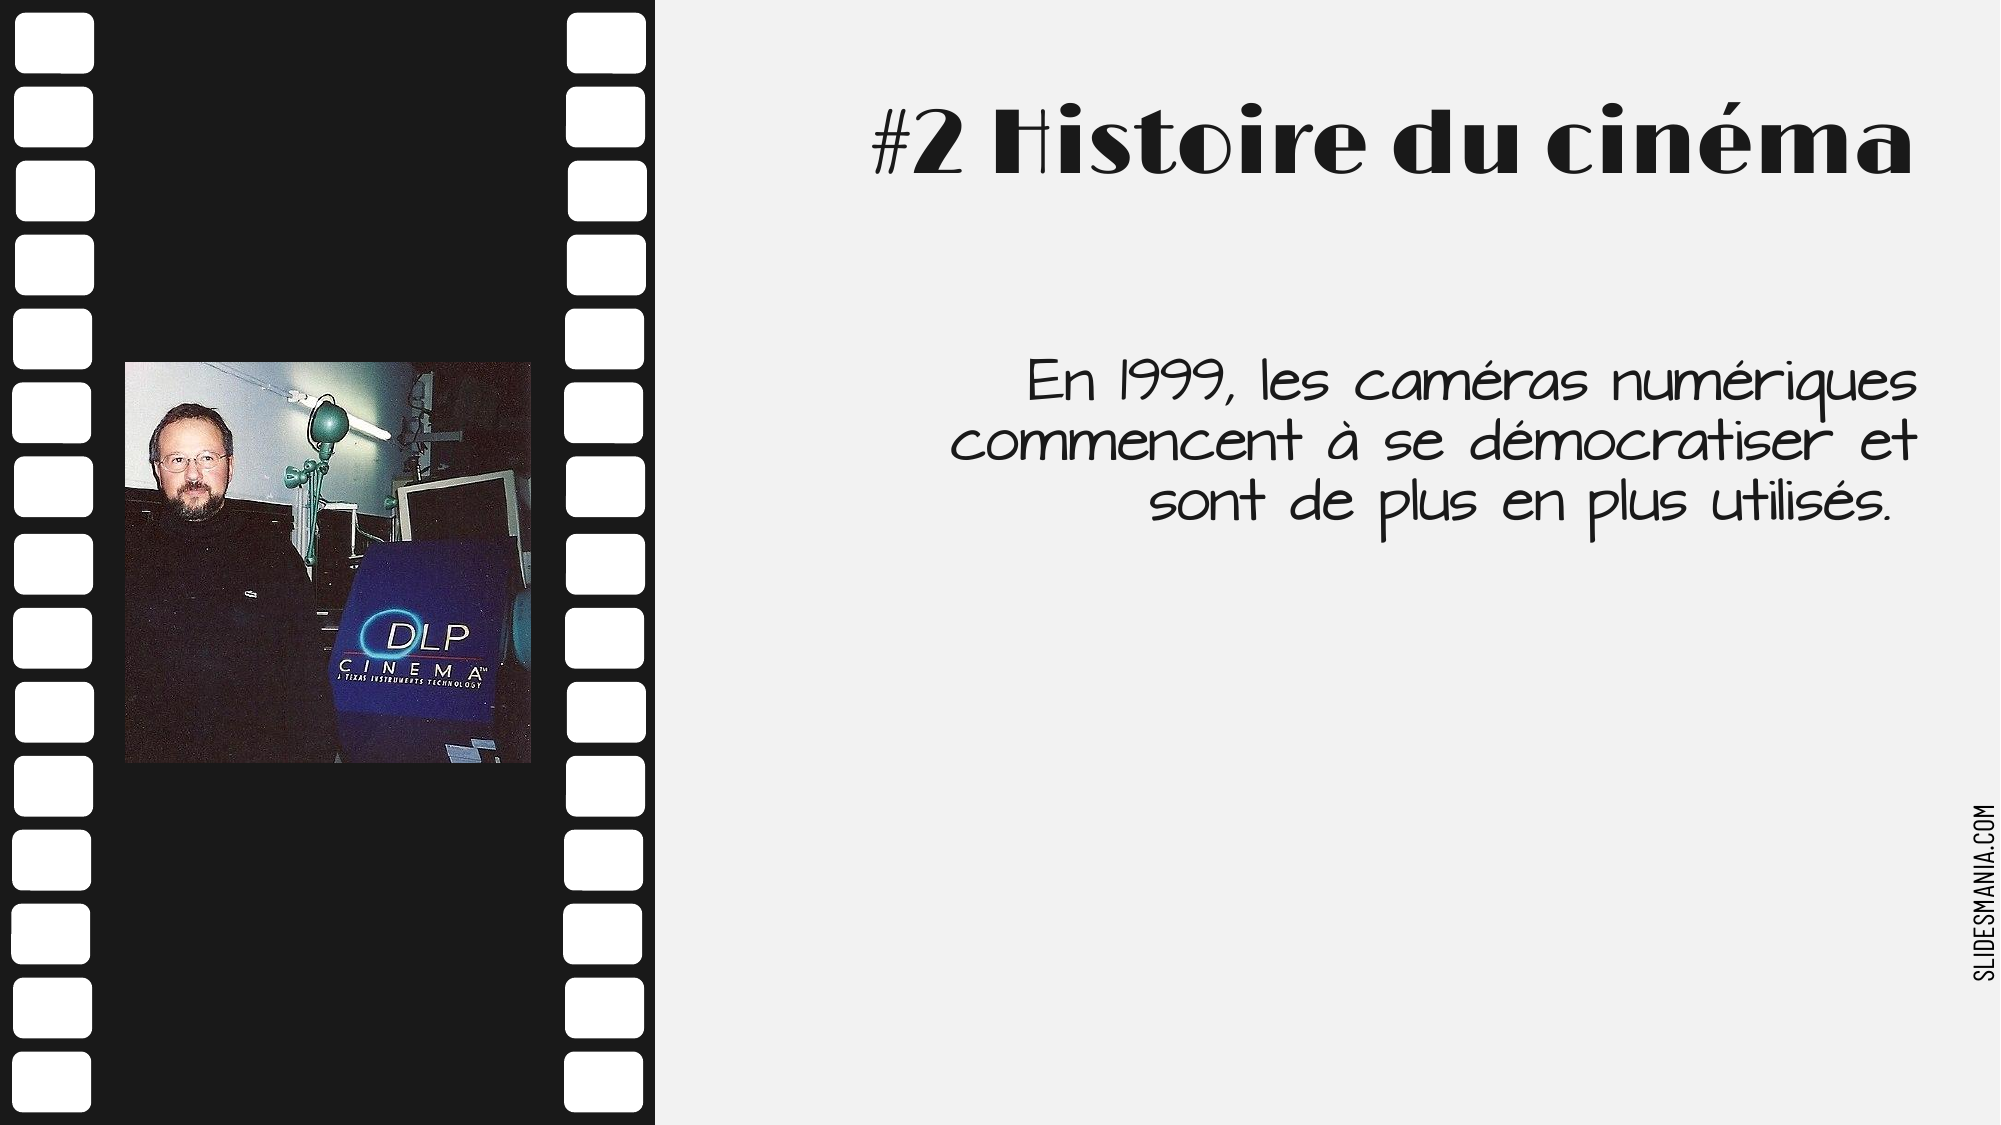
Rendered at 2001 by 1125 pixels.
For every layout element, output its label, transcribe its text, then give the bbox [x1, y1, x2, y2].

picture [125, 362, 531, 763]
text_box En 1999, les caméras numériques commencent à se démocratiser et sont de plus en plus utilisés. [909, 342, 1933, 661]
text_box #2 Histoire du cinéma [781, 74, 1934, 201]
